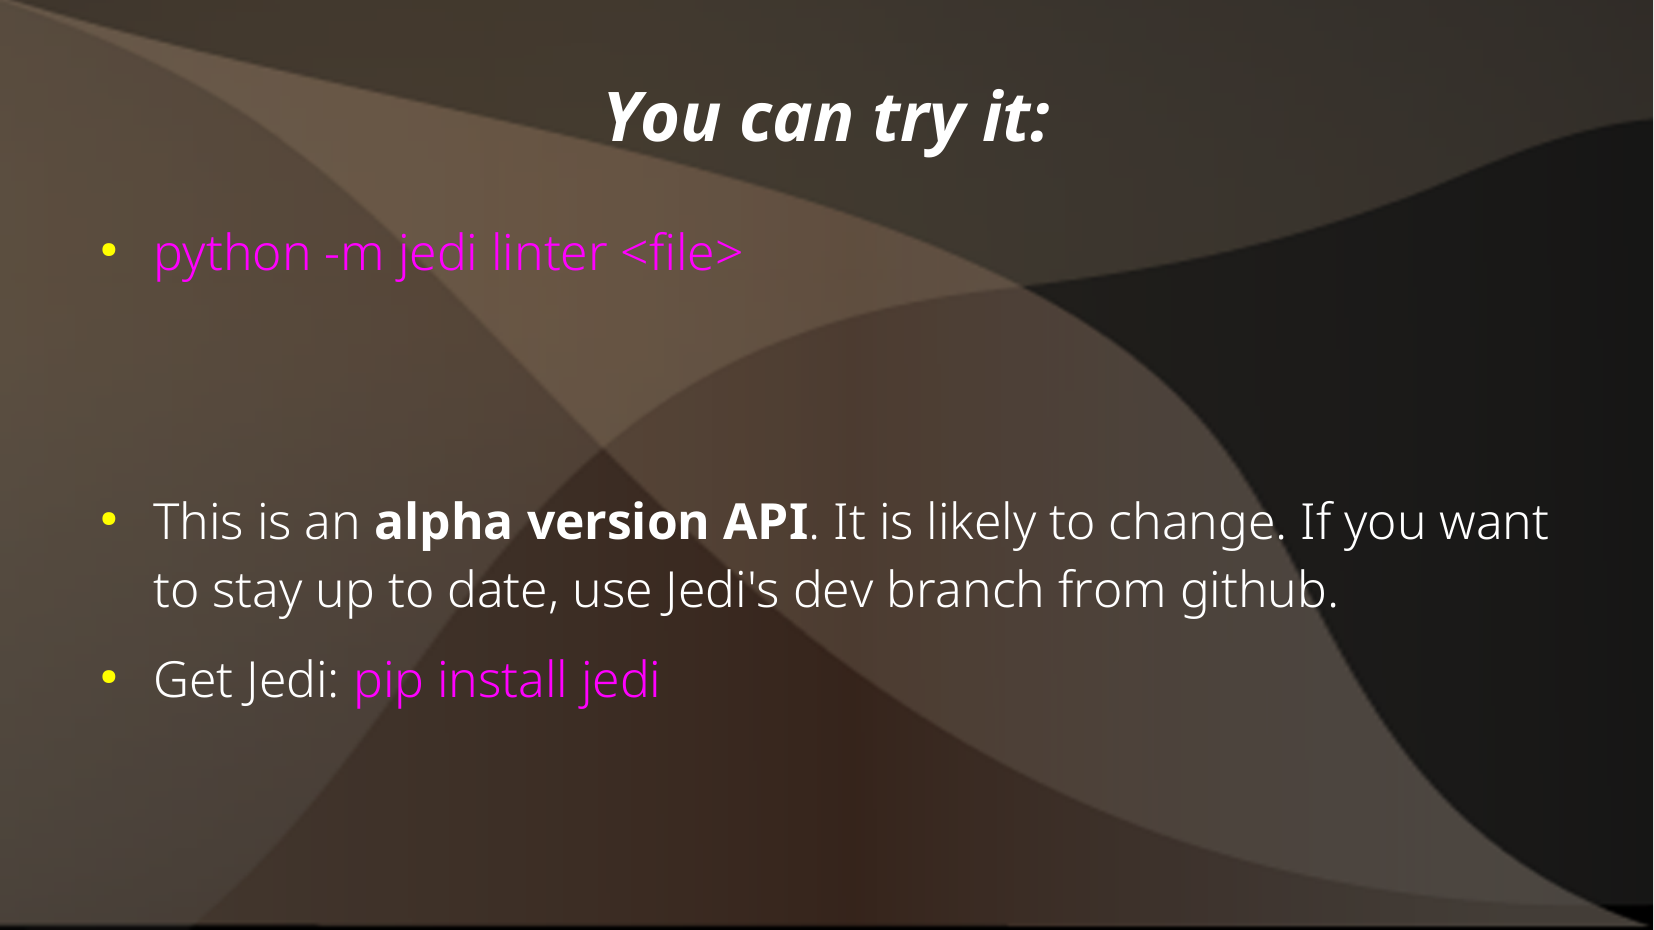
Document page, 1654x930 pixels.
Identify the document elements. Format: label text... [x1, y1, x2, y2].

picture [0, 0, 1654, 930]
list python -m jedi linter <file> This is an alpha version API. It is likely to change. If you want to stay up to date, use Jedi's dev branch from github. Get Jedi: pip install jedi [82, 217, 1571, 930]
title You can try it: [82, 36, 1571, 193]
